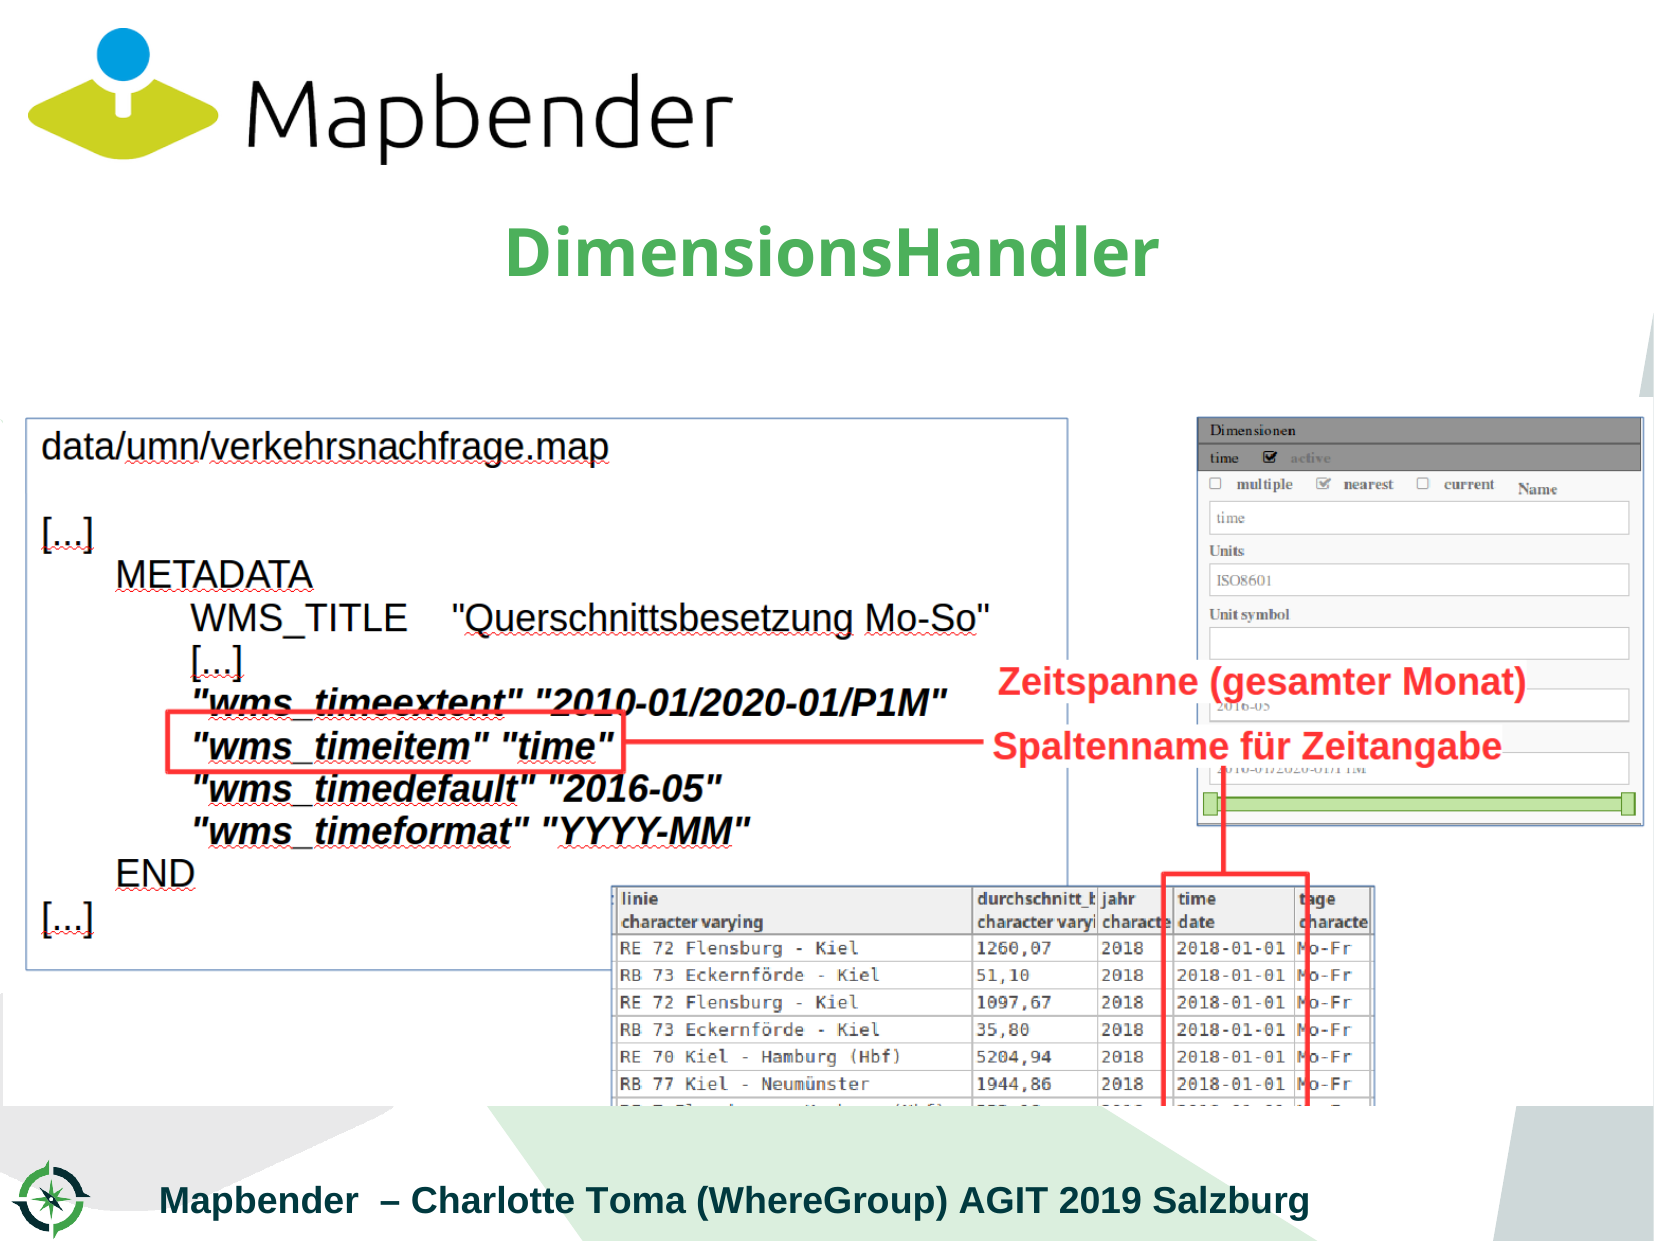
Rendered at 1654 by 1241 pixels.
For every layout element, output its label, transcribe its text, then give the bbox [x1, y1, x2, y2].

picture [10, 1158, 92, 1240]
title DimensionsHandler [76, 177, 1565, 325]
picture [3, 397, 1654, 1106]
picture [28, 28, 733, 165]
